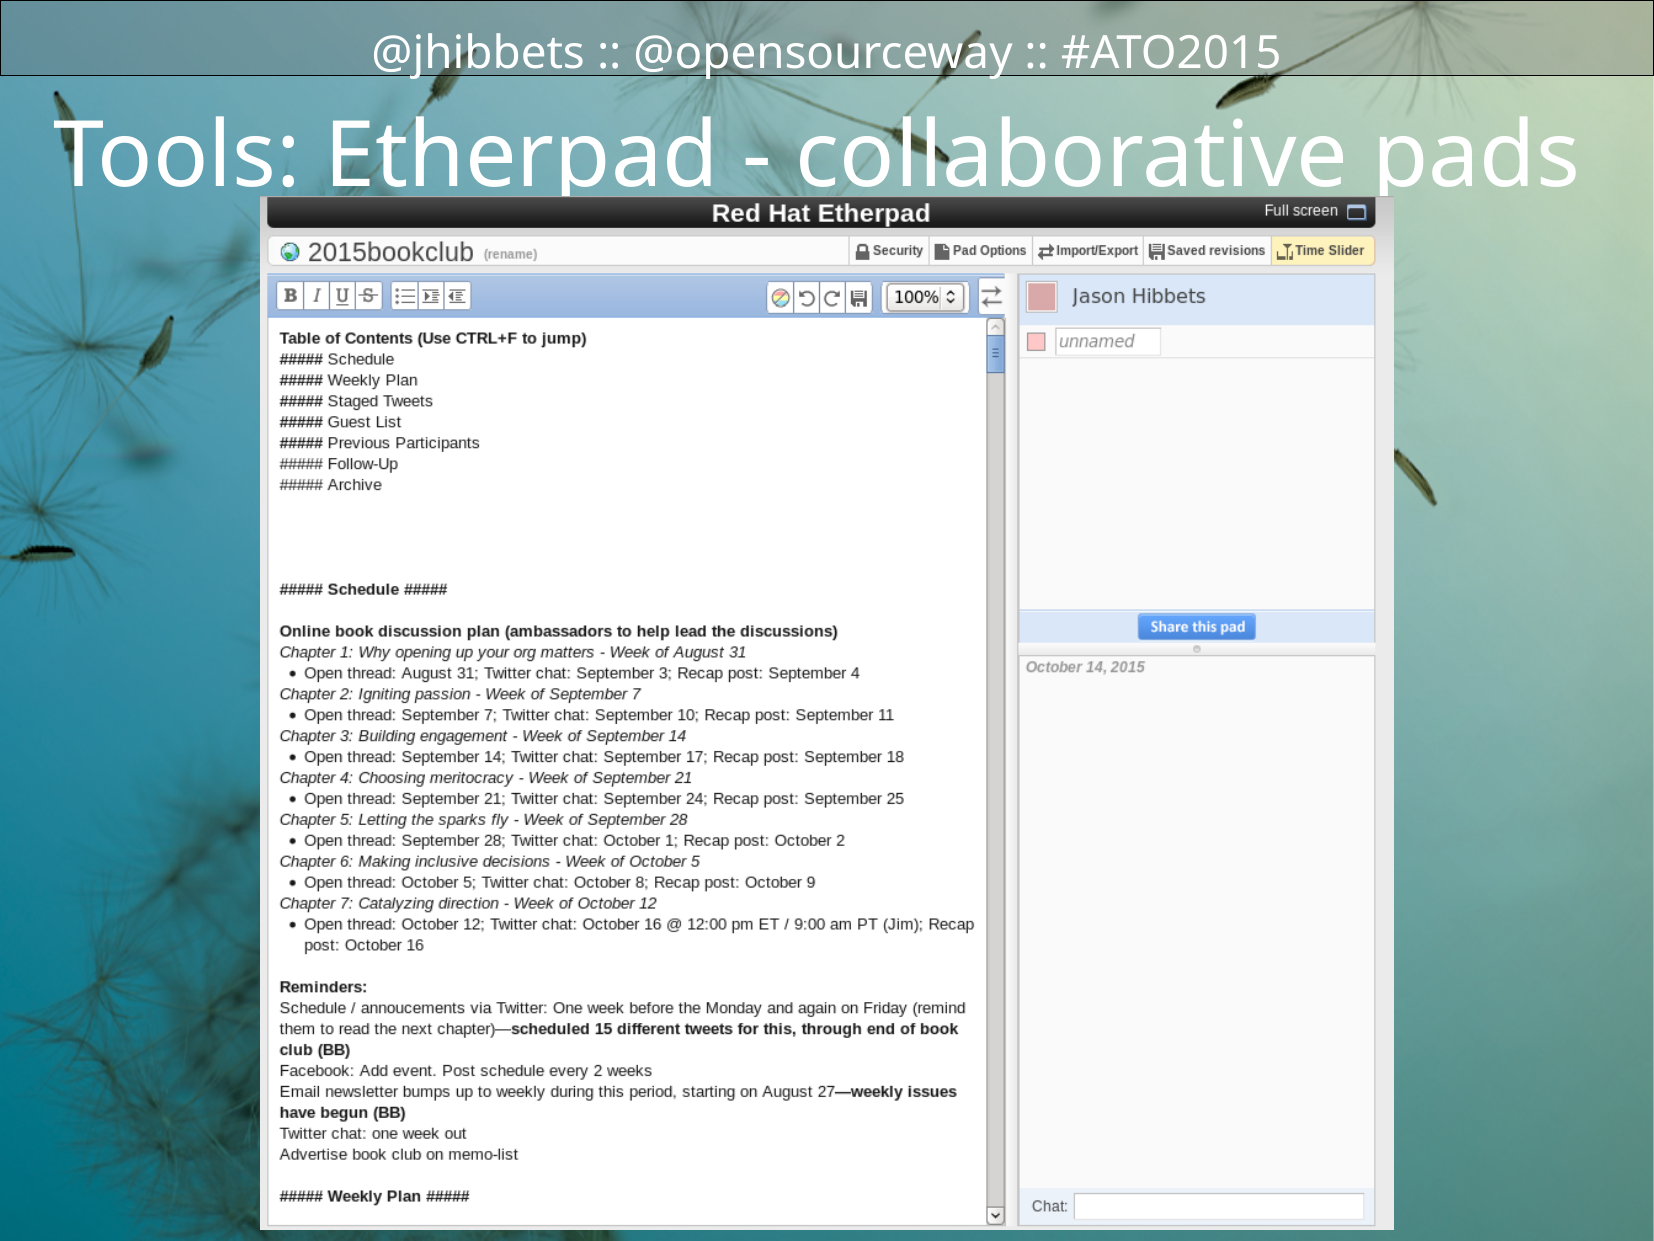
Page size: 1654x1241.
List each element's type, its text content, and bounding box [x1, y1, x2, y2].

title Tools: Etherpad - collaborative pads [30, 47, 1606, 255]
picture [0, 76, 1654, 1241]
